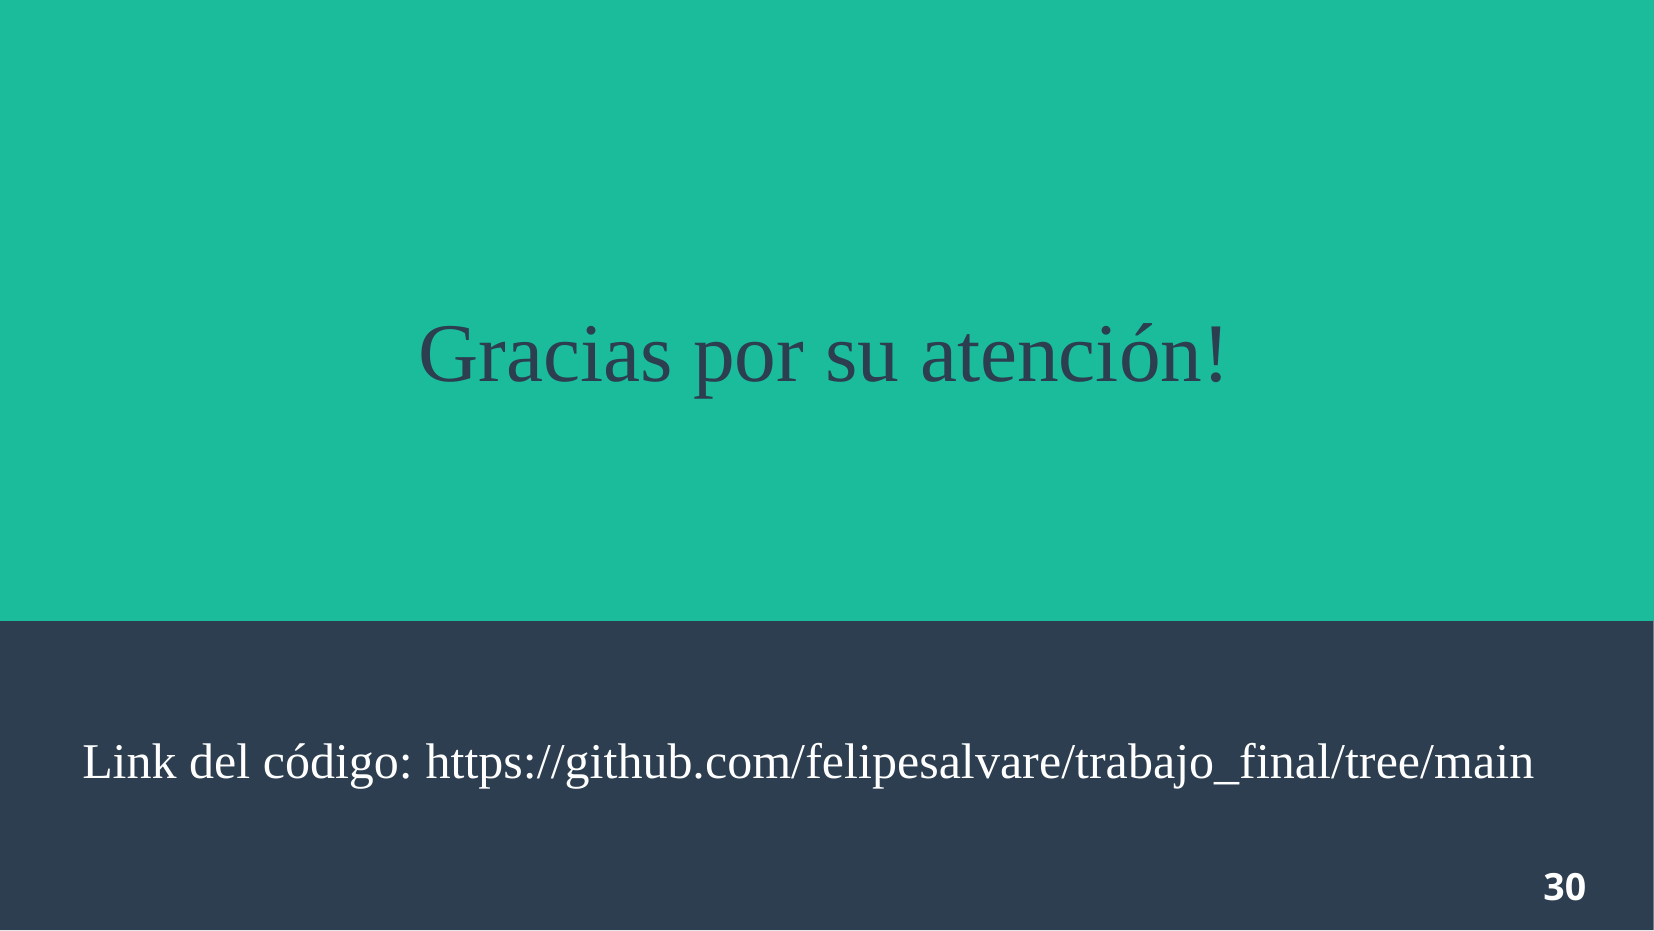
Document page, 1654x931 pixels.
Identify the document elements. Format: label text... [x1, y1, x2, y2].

text_box Link del código: https://github.com/felipesalvare/trabajo_final/tree/main [67, 728, 1538, 794]
text_box Gracias por su atención! [337, 187, 1313, 519]
